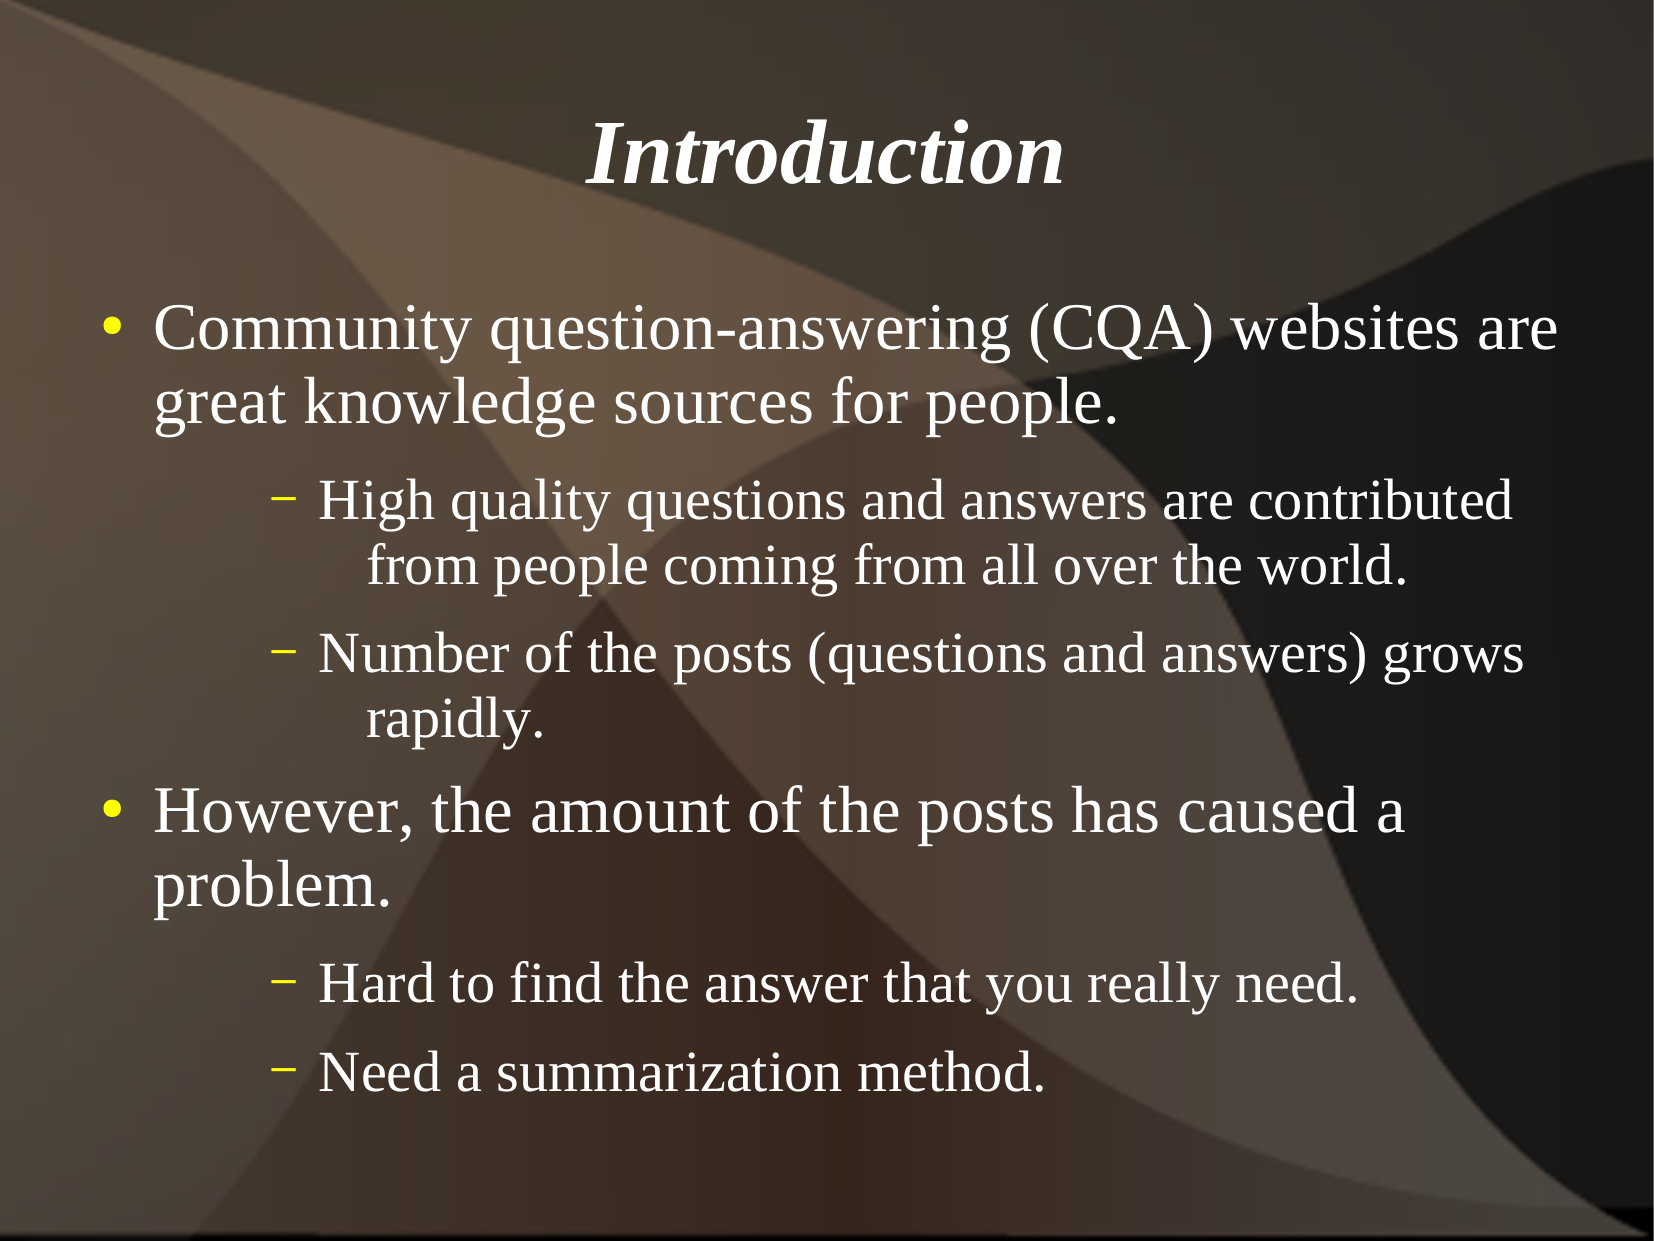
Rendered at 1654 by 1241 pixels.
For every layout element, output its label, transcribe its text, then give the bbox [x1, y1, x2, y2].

list Community question-answering (CQA) websites are great knowledge sources for people. High quality questions and answers are contributed from people coming from all over the world. Number of the posts (questions and answers) grows rapidly. However, the amount of the posts has caused a problem. Hard to find the answer that you really need. Need a summarization method. [82, 290, 1571, 1104]
title Introduction [82, 56, 1571, 250]
picture [0, 0, 1654, 1241]
